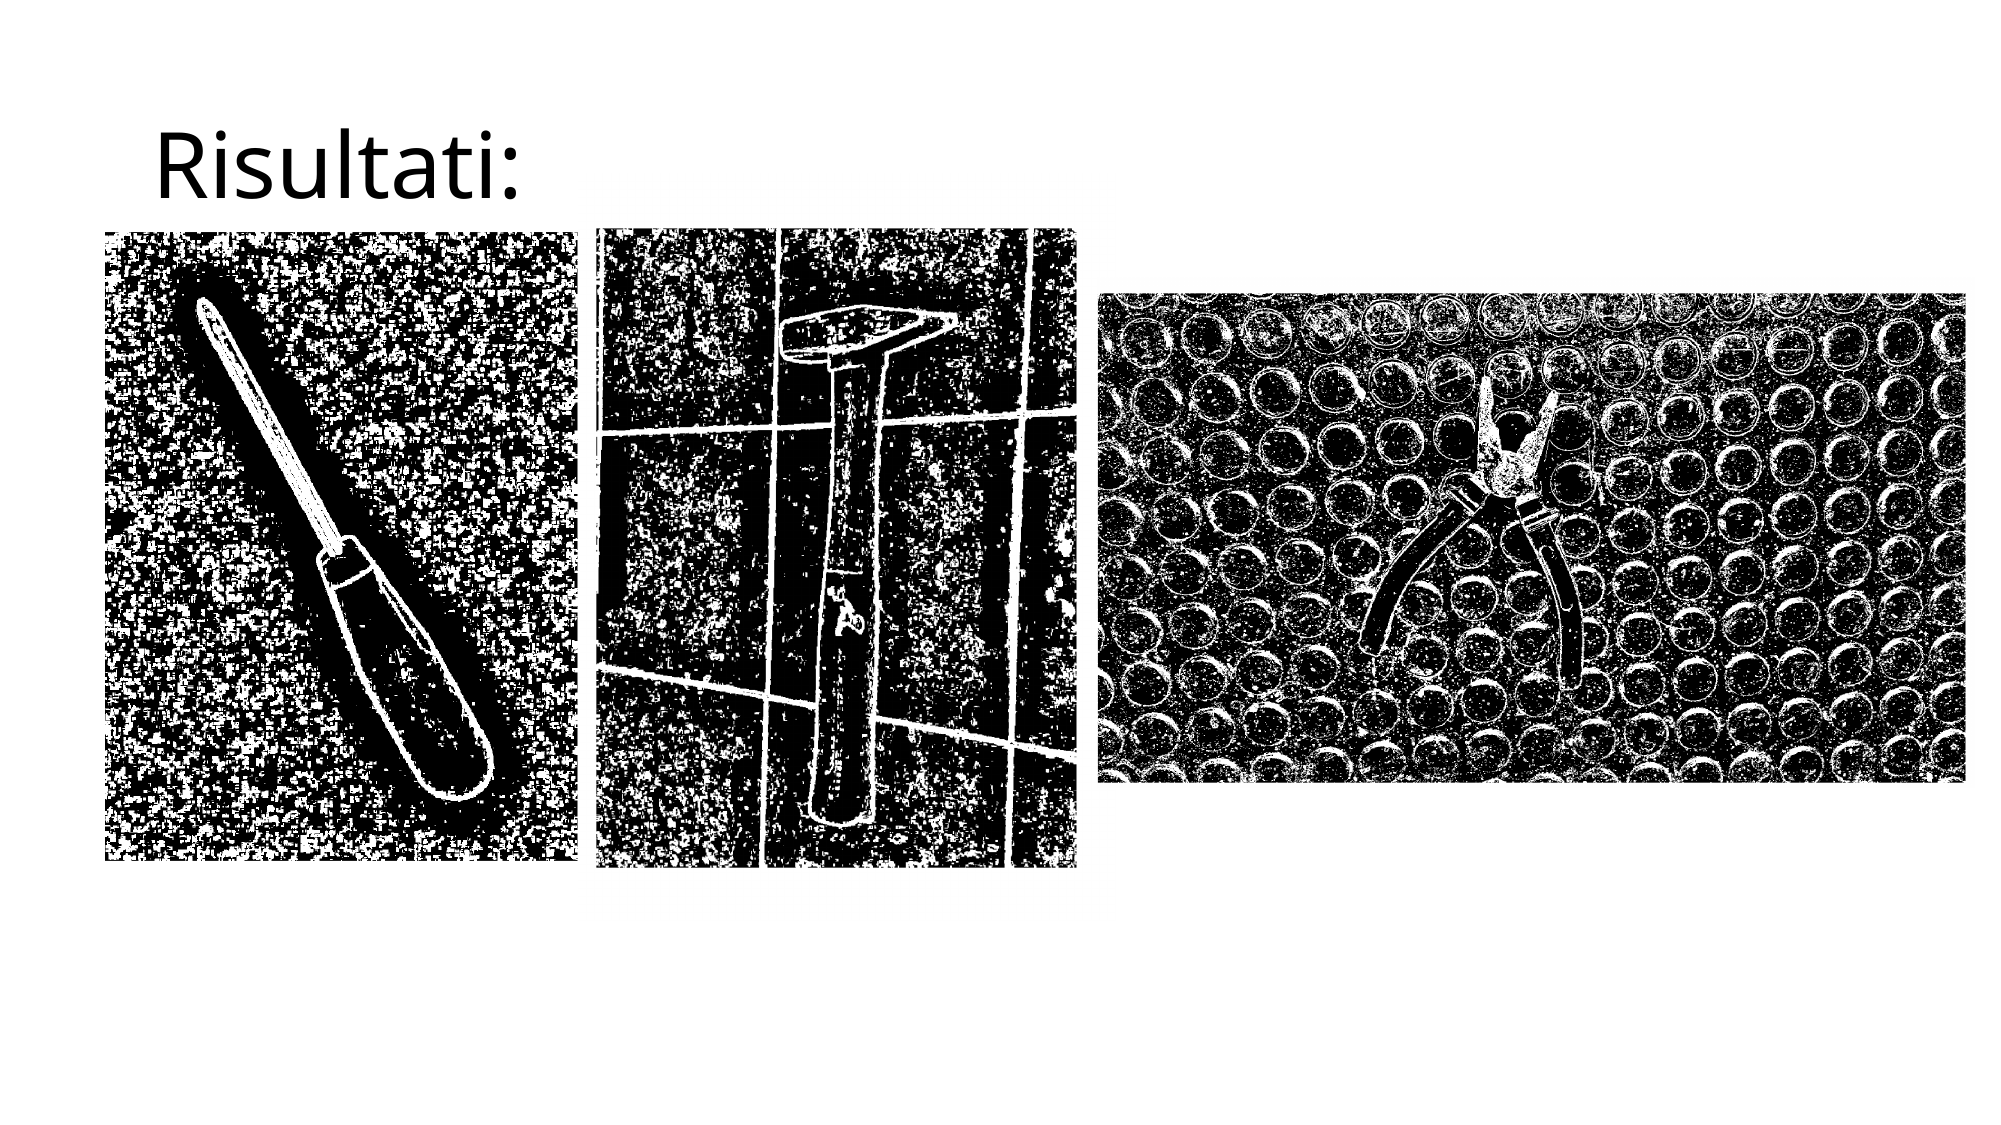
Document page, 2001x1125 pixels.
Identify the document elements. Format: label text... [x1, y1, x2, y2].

picture [25, 173, 1975, 921]
title Risultati: [137, 59, 1863, 277]
